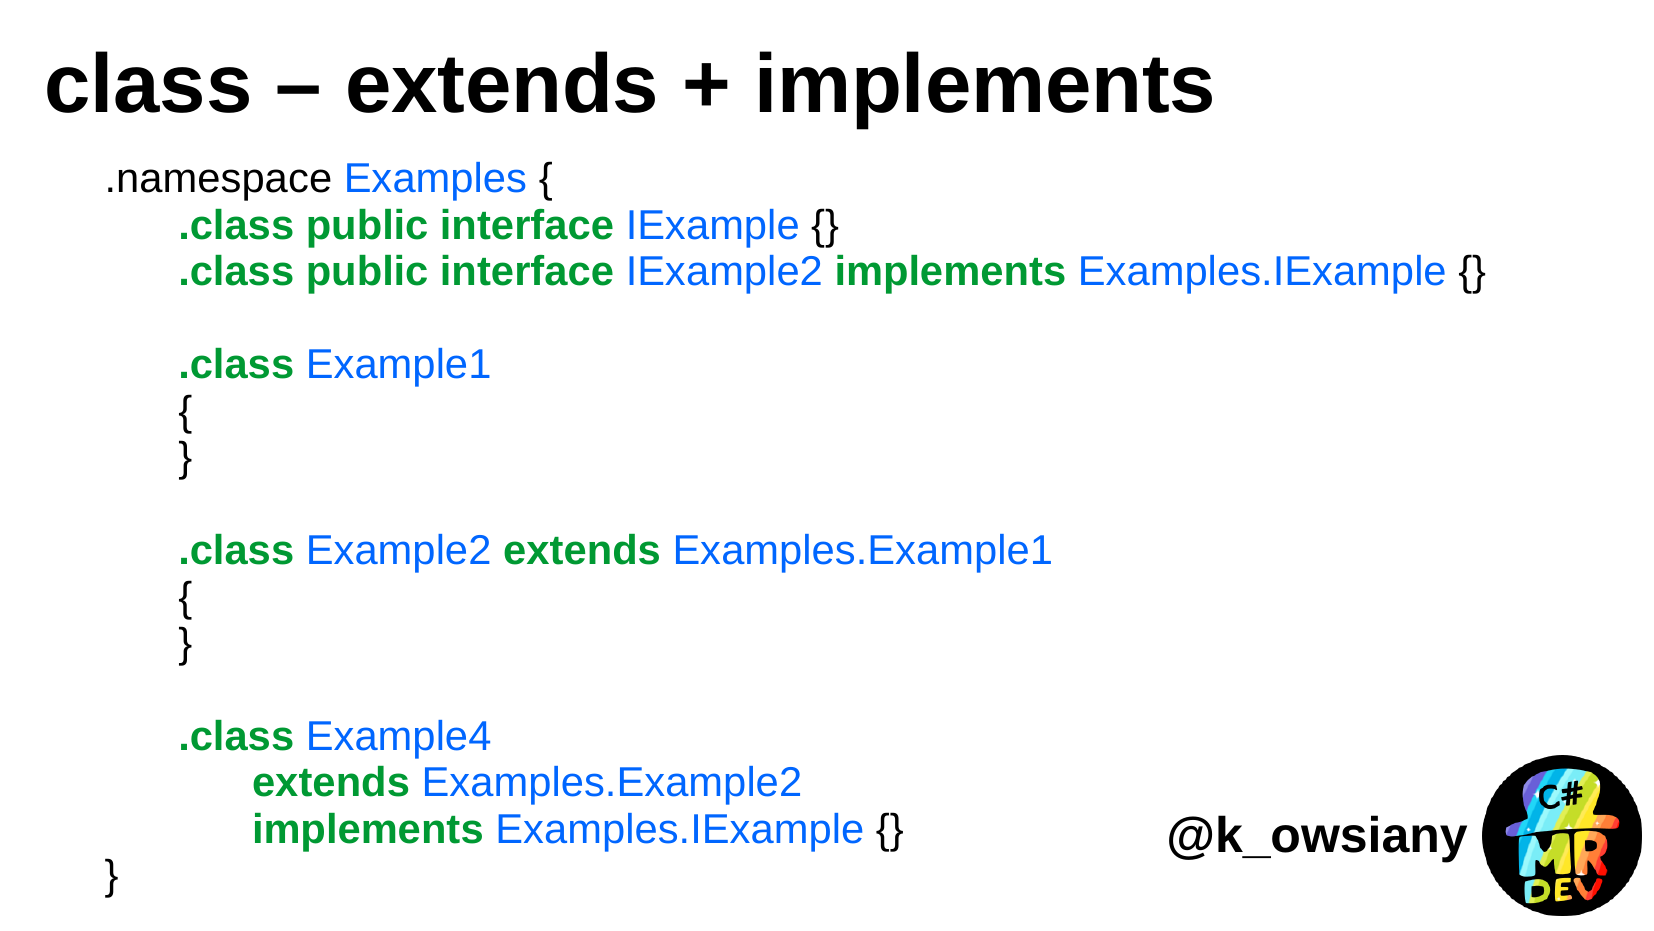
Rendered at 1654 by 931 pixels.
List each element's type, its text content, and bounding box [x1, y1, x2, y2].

text_box .namespace Examples { .class public interface IExample {} .class public interface IExample2 implements Examples.IExample {} .class Example1 { } .class Example2 extends Examples.Example1 { } .class Example4 extends Examples.Example2 implements Examples.IExample {} } [89, 147, 1518, 907]
picture [1482, 755, 1642, 916]
text_box class – extends + implements [29, 29, 1630, 138]
